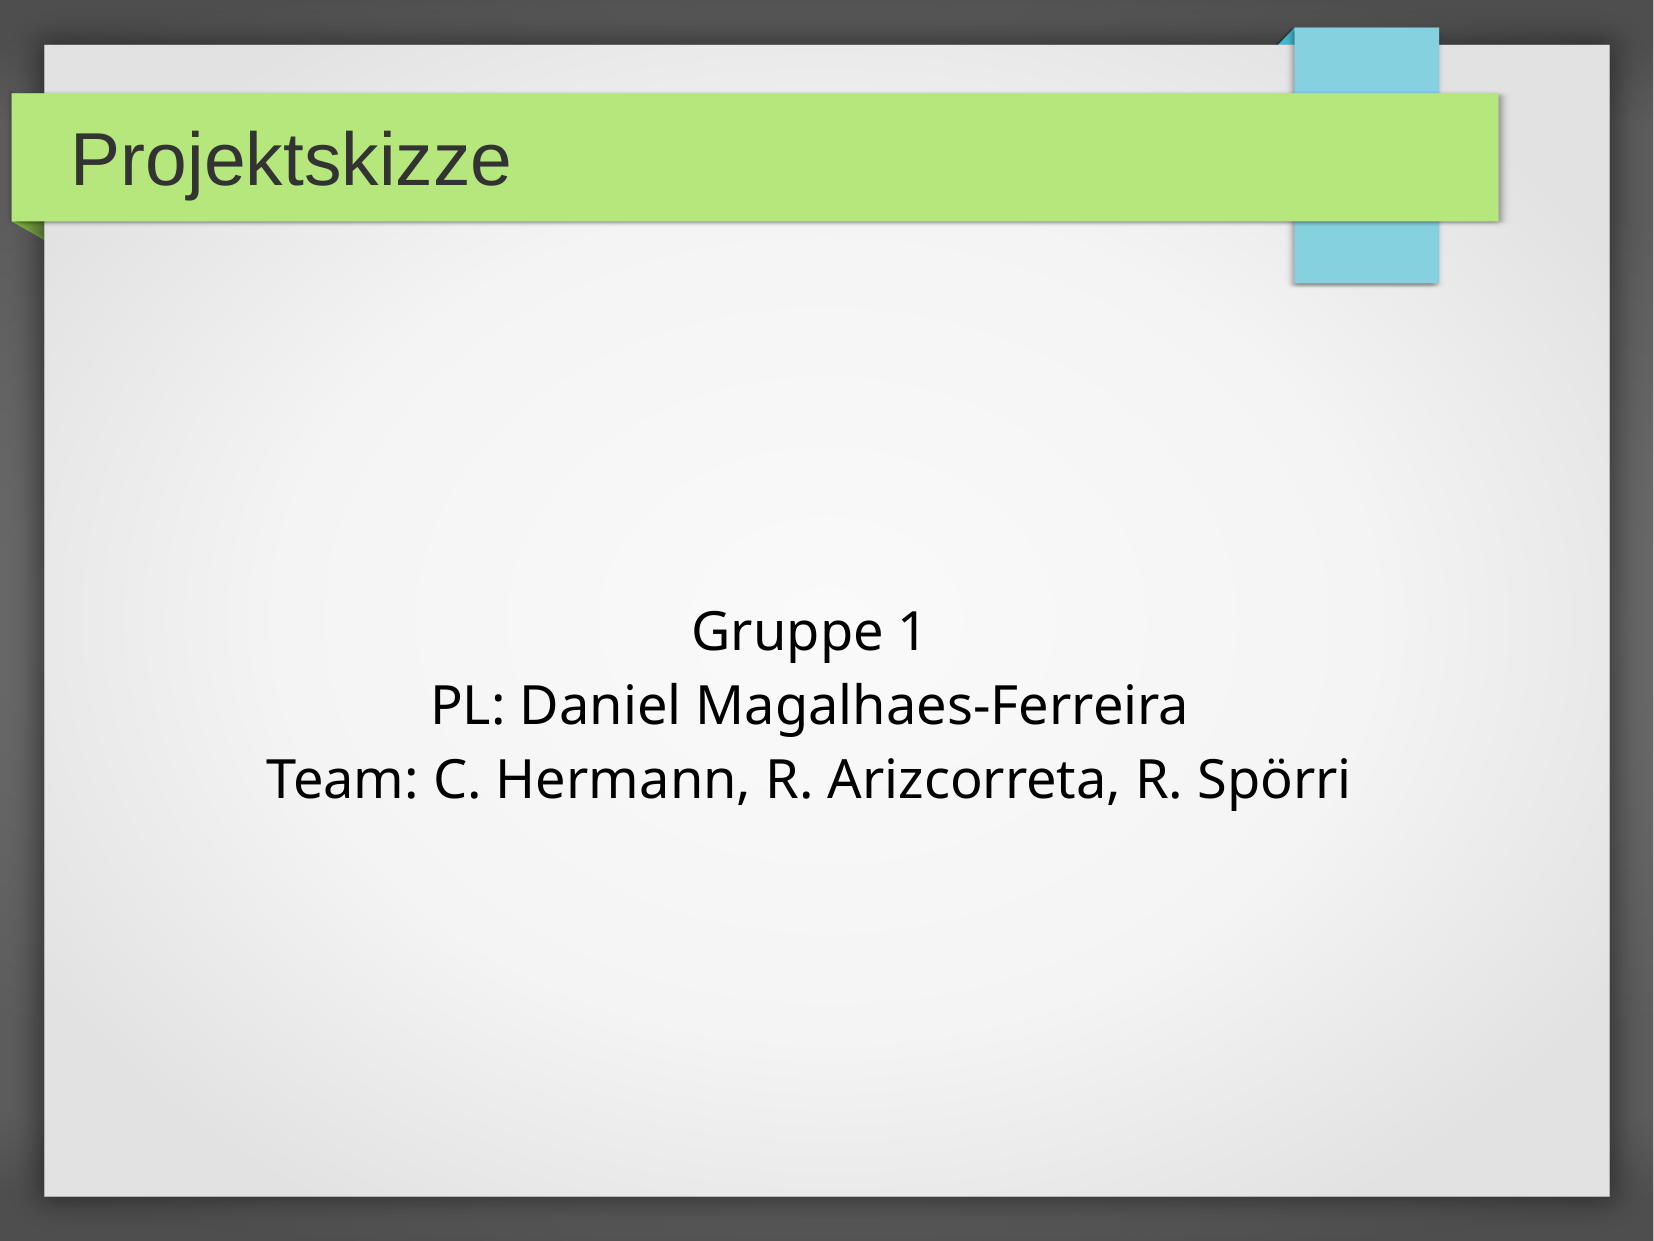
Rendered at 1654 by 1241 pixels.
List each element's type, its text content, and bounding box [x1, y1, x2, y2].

picture [0, 0, 1654, 1241]
title Projektskizze [70, 106, 1229, 213]
subtitle Gruppe 1 PL: Daniel Magalhaes-Ferreira Team: C. Hermann, R. Arizcorreta, R. Spörri [82, 343, 1538, 1063]
